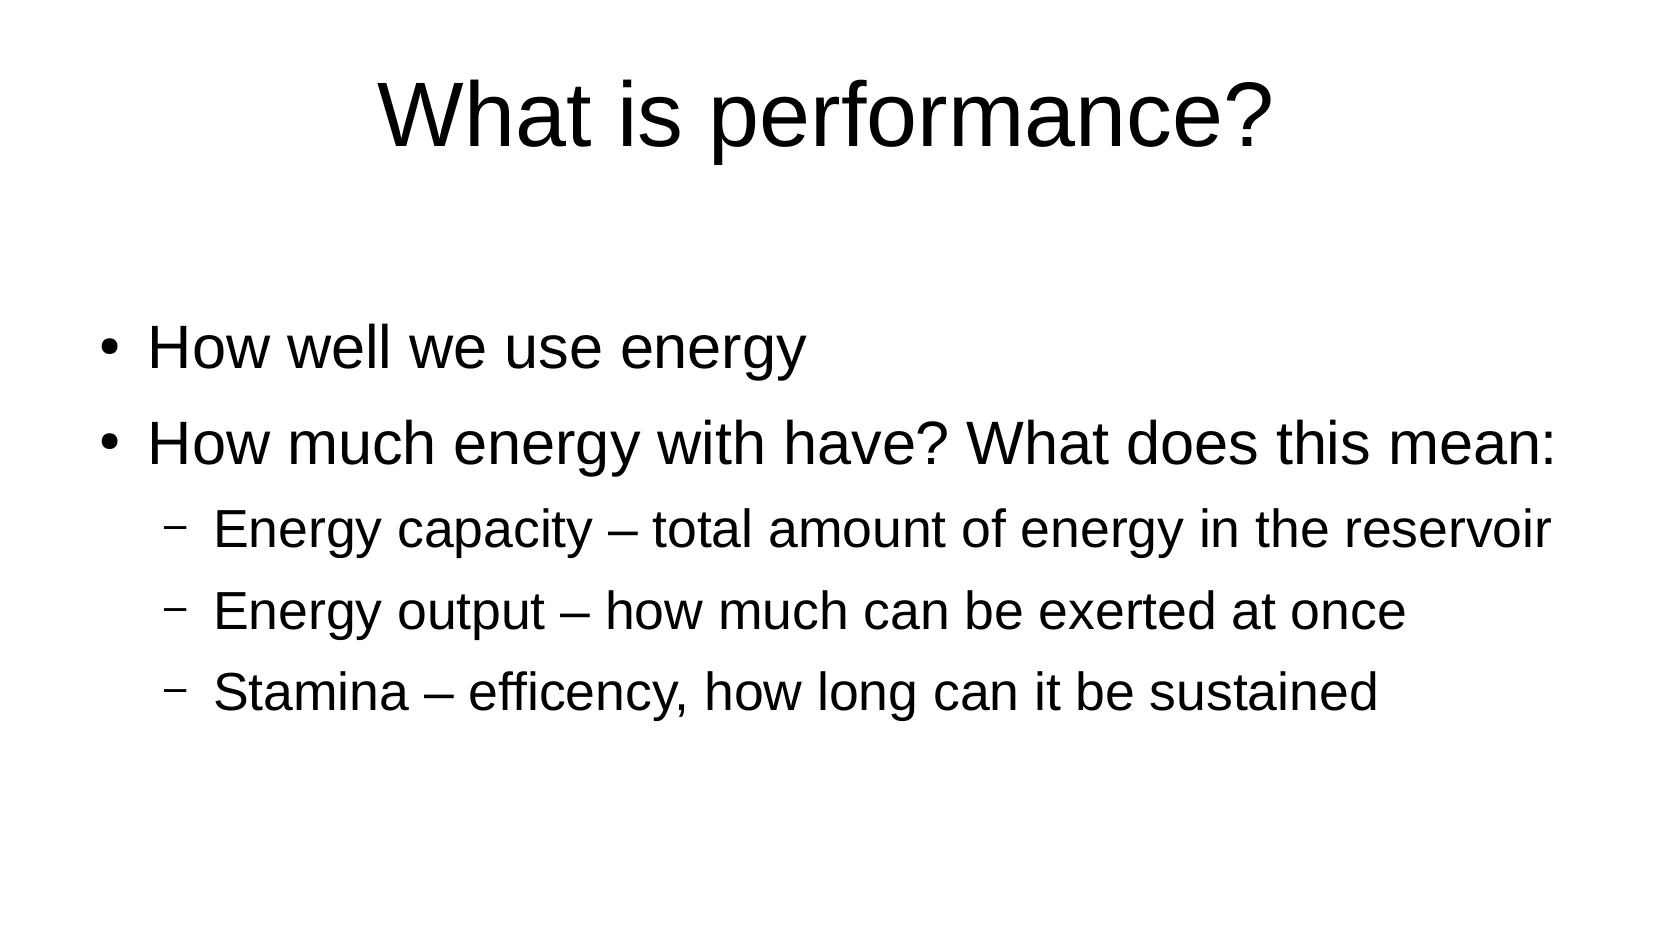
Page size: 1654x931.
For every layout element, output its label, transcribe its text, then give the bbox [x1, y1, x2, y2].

title What is performance? [82, 37, 1571, 193]
list How well we use energy How much energy with have? What does this mean: Energy capacity – total amount of energy in the reservoir Energy output – how much can be exerted at once Stamina – efficency, how long can it be sustained [82, 217, 1571, 758]
